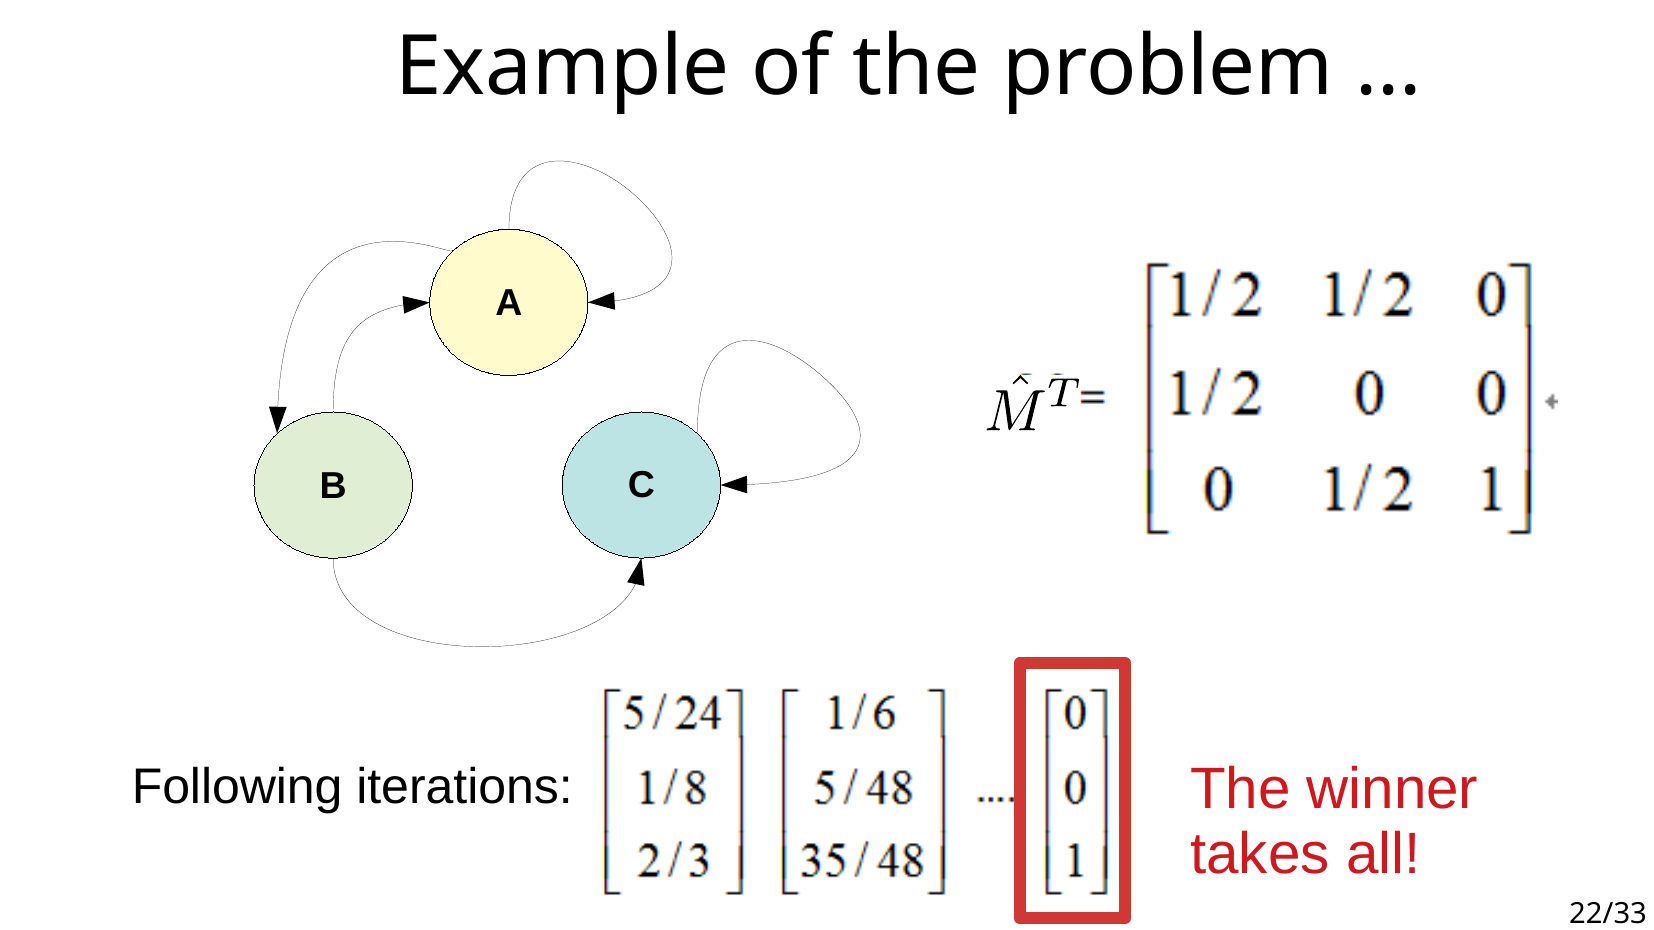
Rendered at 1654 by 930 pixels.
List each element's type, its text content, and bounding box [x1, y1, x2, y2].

text_box B [253, 411, 413, 559]
text_box A [429, 229, 588, 376]
text_box [984, 375, 1081, 431]
text_box C [562, 411, 721, 559]
picture [570, 660, 1014, 917]
picture [1009, 250, 1558, 556]
text_box Following iterations: [117, 745, 823, 821]
picture [1026, 669, 1110, 912]
title Example of the problem ... [345, 1, 1441, 120]
text_box The winner takes all! [1175, 748, 1572, 894]
